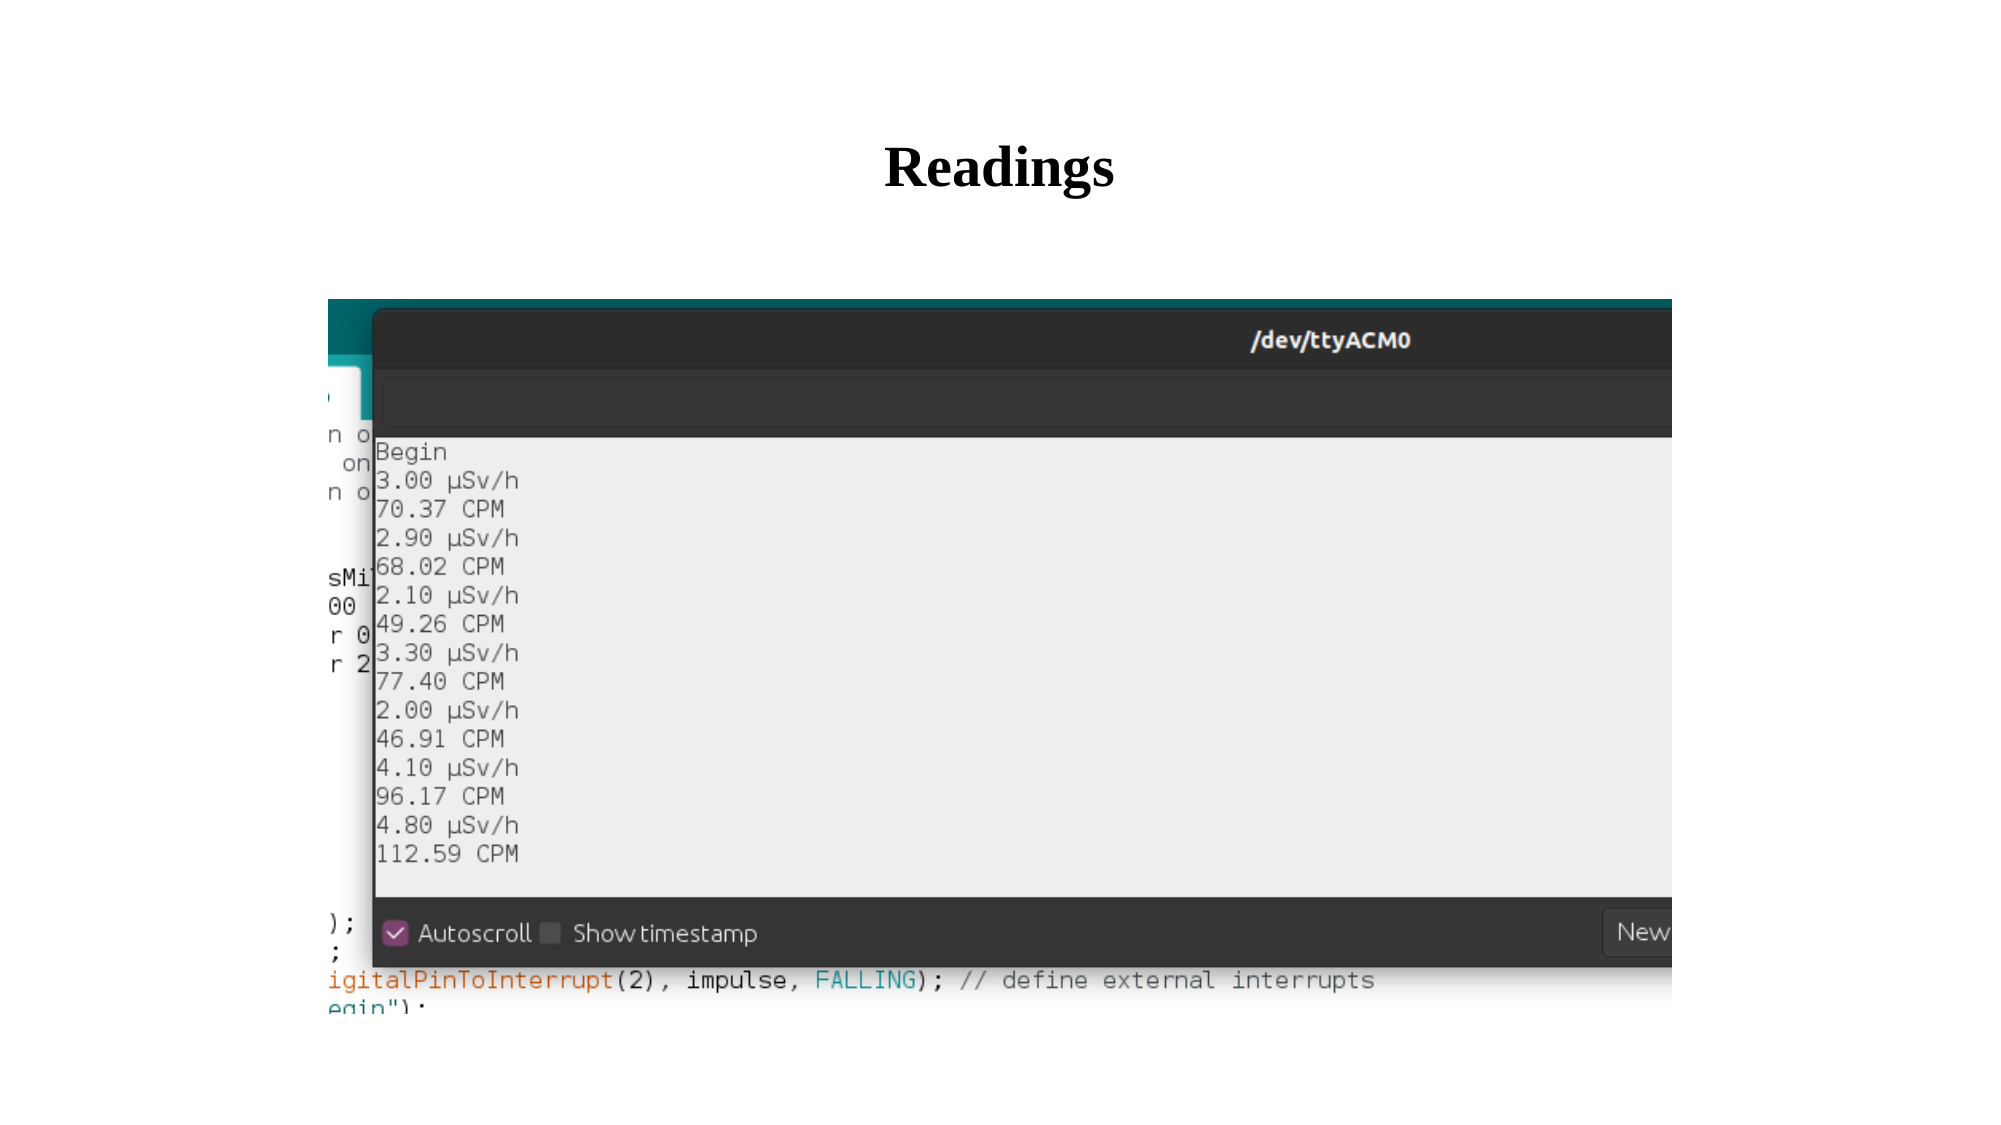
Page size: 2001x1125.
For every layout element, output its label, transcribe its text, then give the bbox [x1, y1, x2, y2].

picture [328, 299, 1672, 1014]
title Readings [137, 59, 1863, 278]
